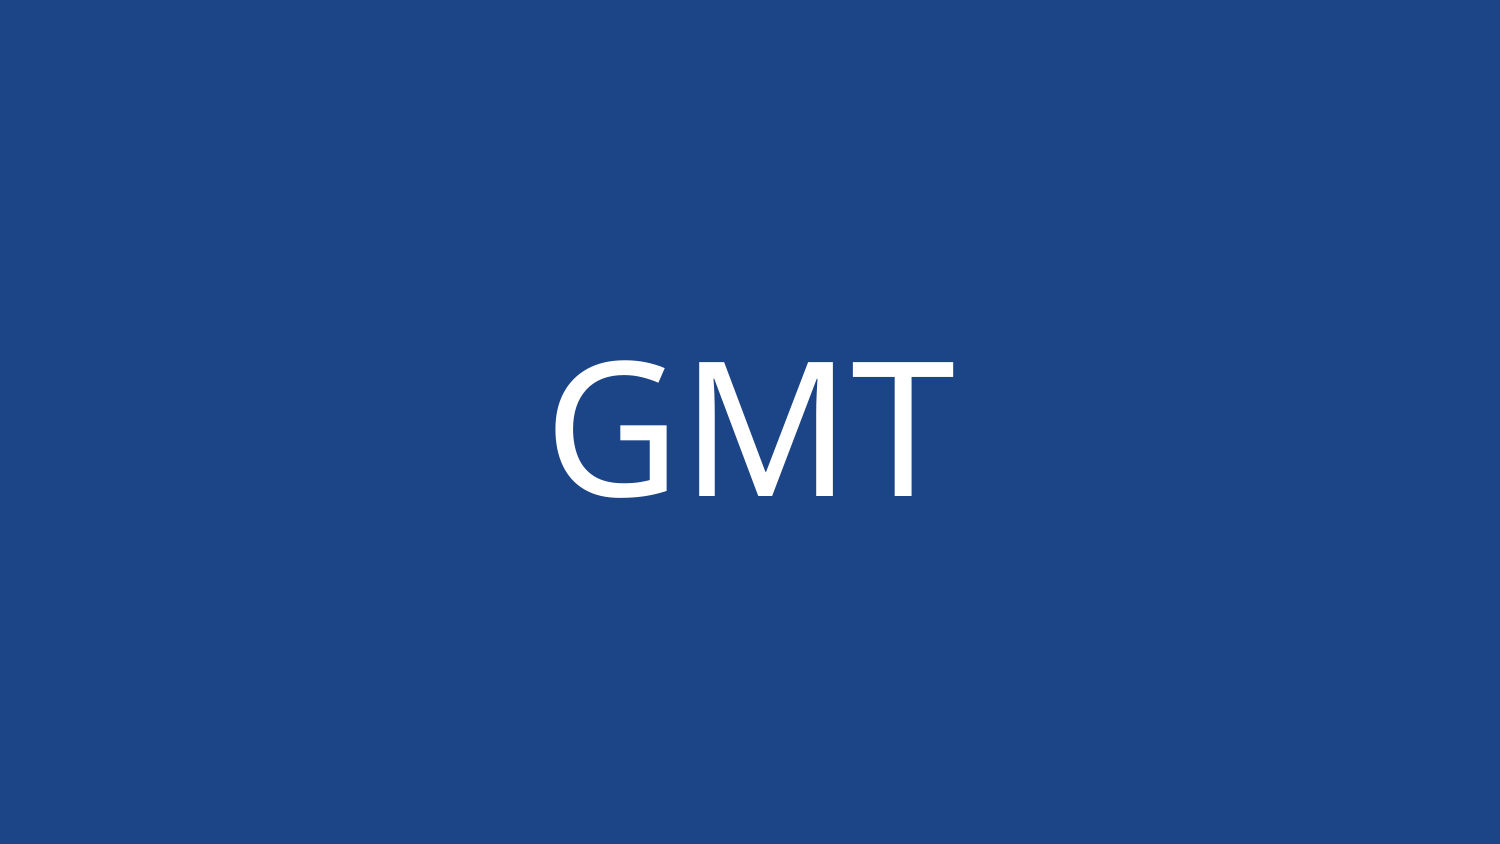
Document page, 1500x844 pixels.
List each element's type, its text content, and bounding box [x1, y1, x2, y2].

title GMT [51, 352, 1449, 491]
